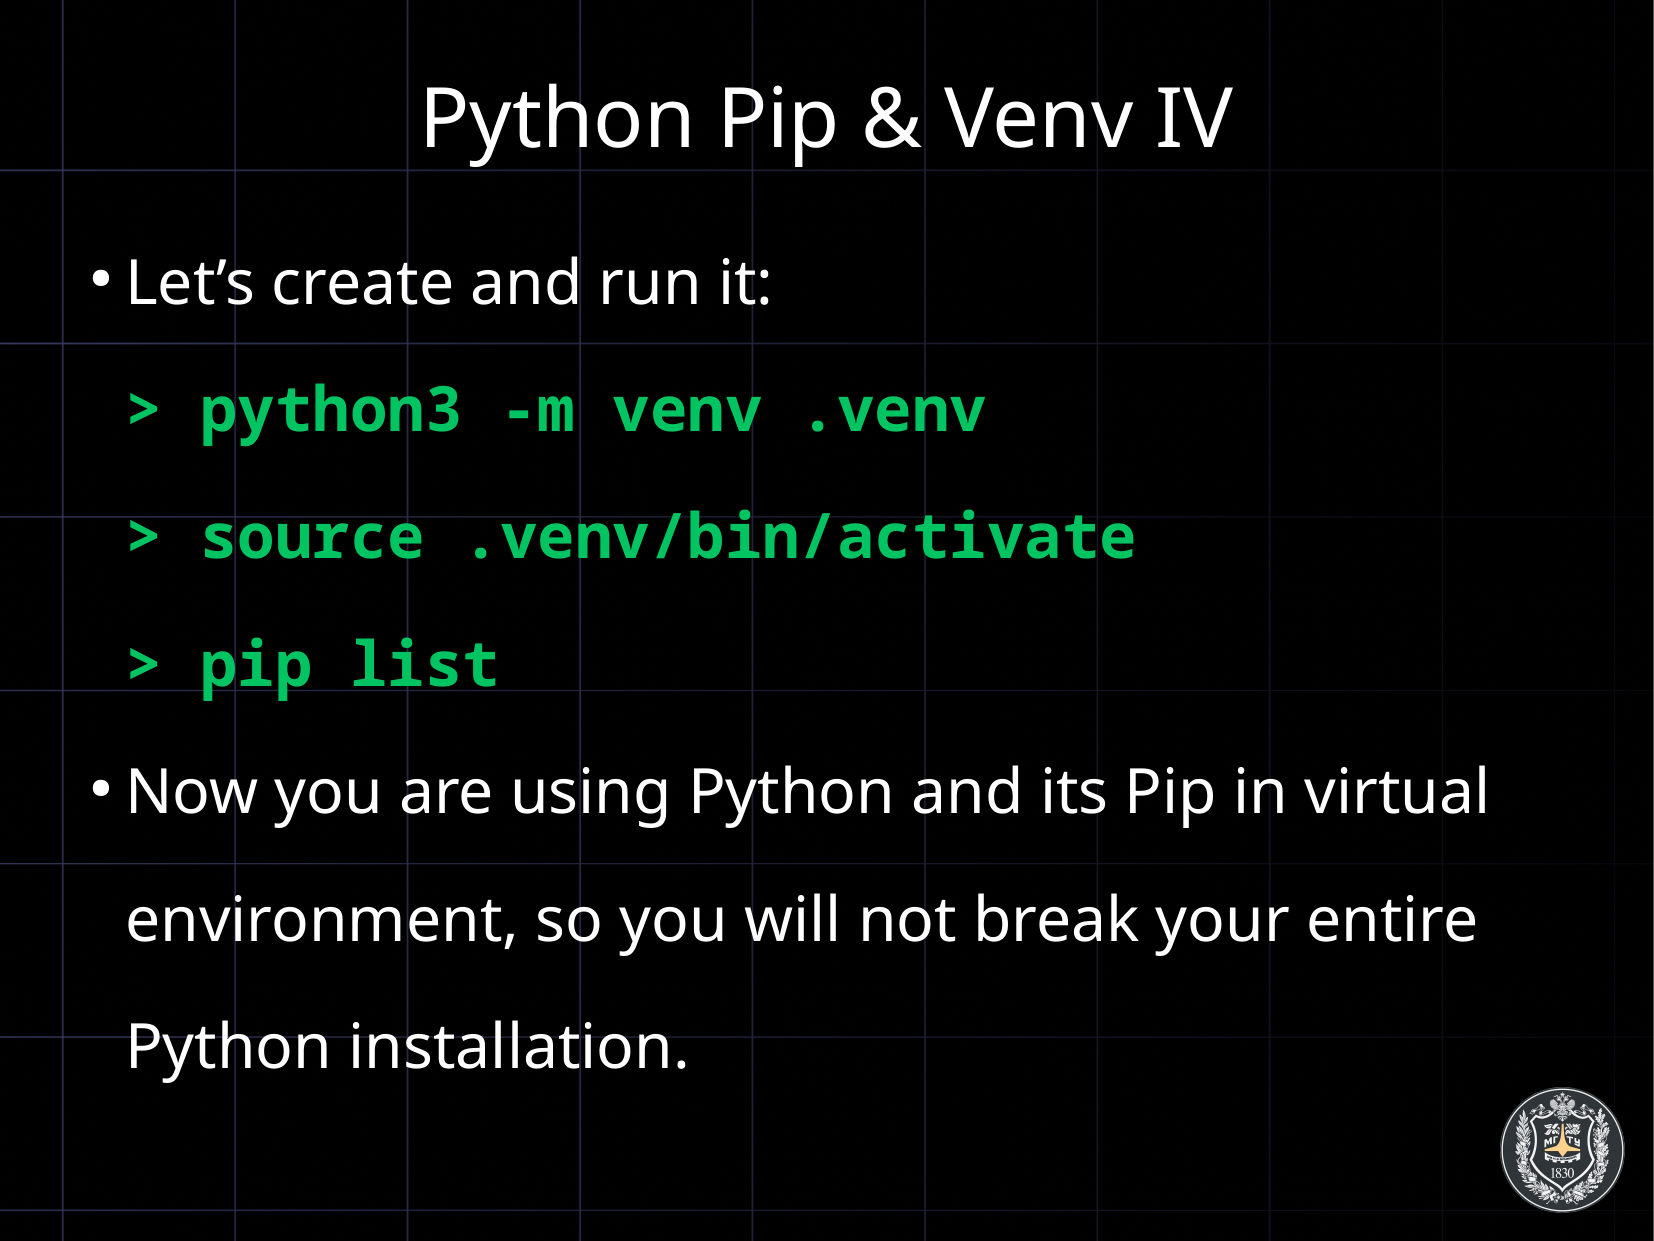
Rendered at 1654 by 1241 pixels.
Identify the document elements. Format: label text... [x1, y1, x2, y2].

picture [0, 0, 1654, 1241]
text_box Let’s create and run it: > python3 -m venv .venv > source .venv/bin/activate > pip list Now you are using Python and its Pip in virtual environment, so you will not break your entire Python installation. [75, 187, 1576, 1163]
title Python Pip & Venv IV [82, 37, 1571, 187]
